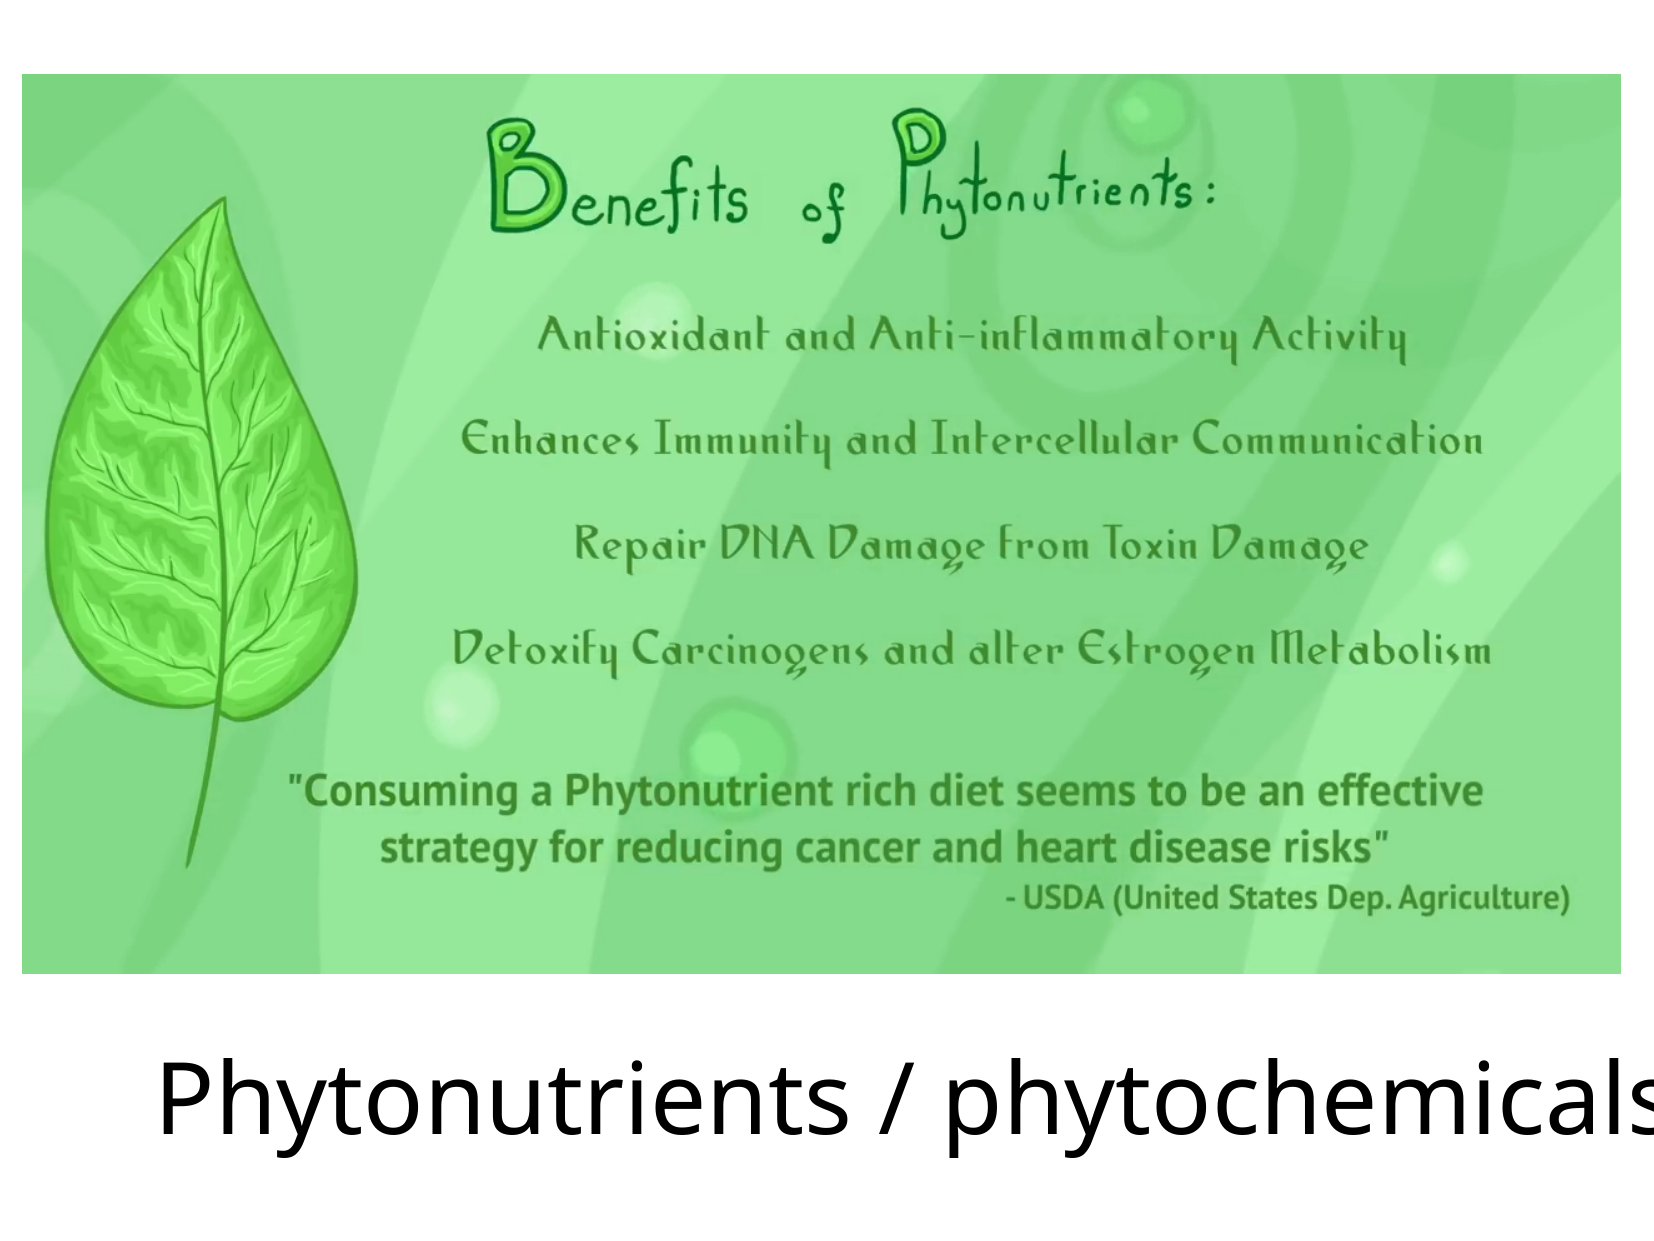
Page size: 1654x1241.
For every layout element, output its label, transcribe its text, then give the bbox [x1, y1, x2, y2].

text_box Phytonutrients / phytochemicals [140, 1020, 1525, 1135]
picture [22, 74, 1621, 974]
